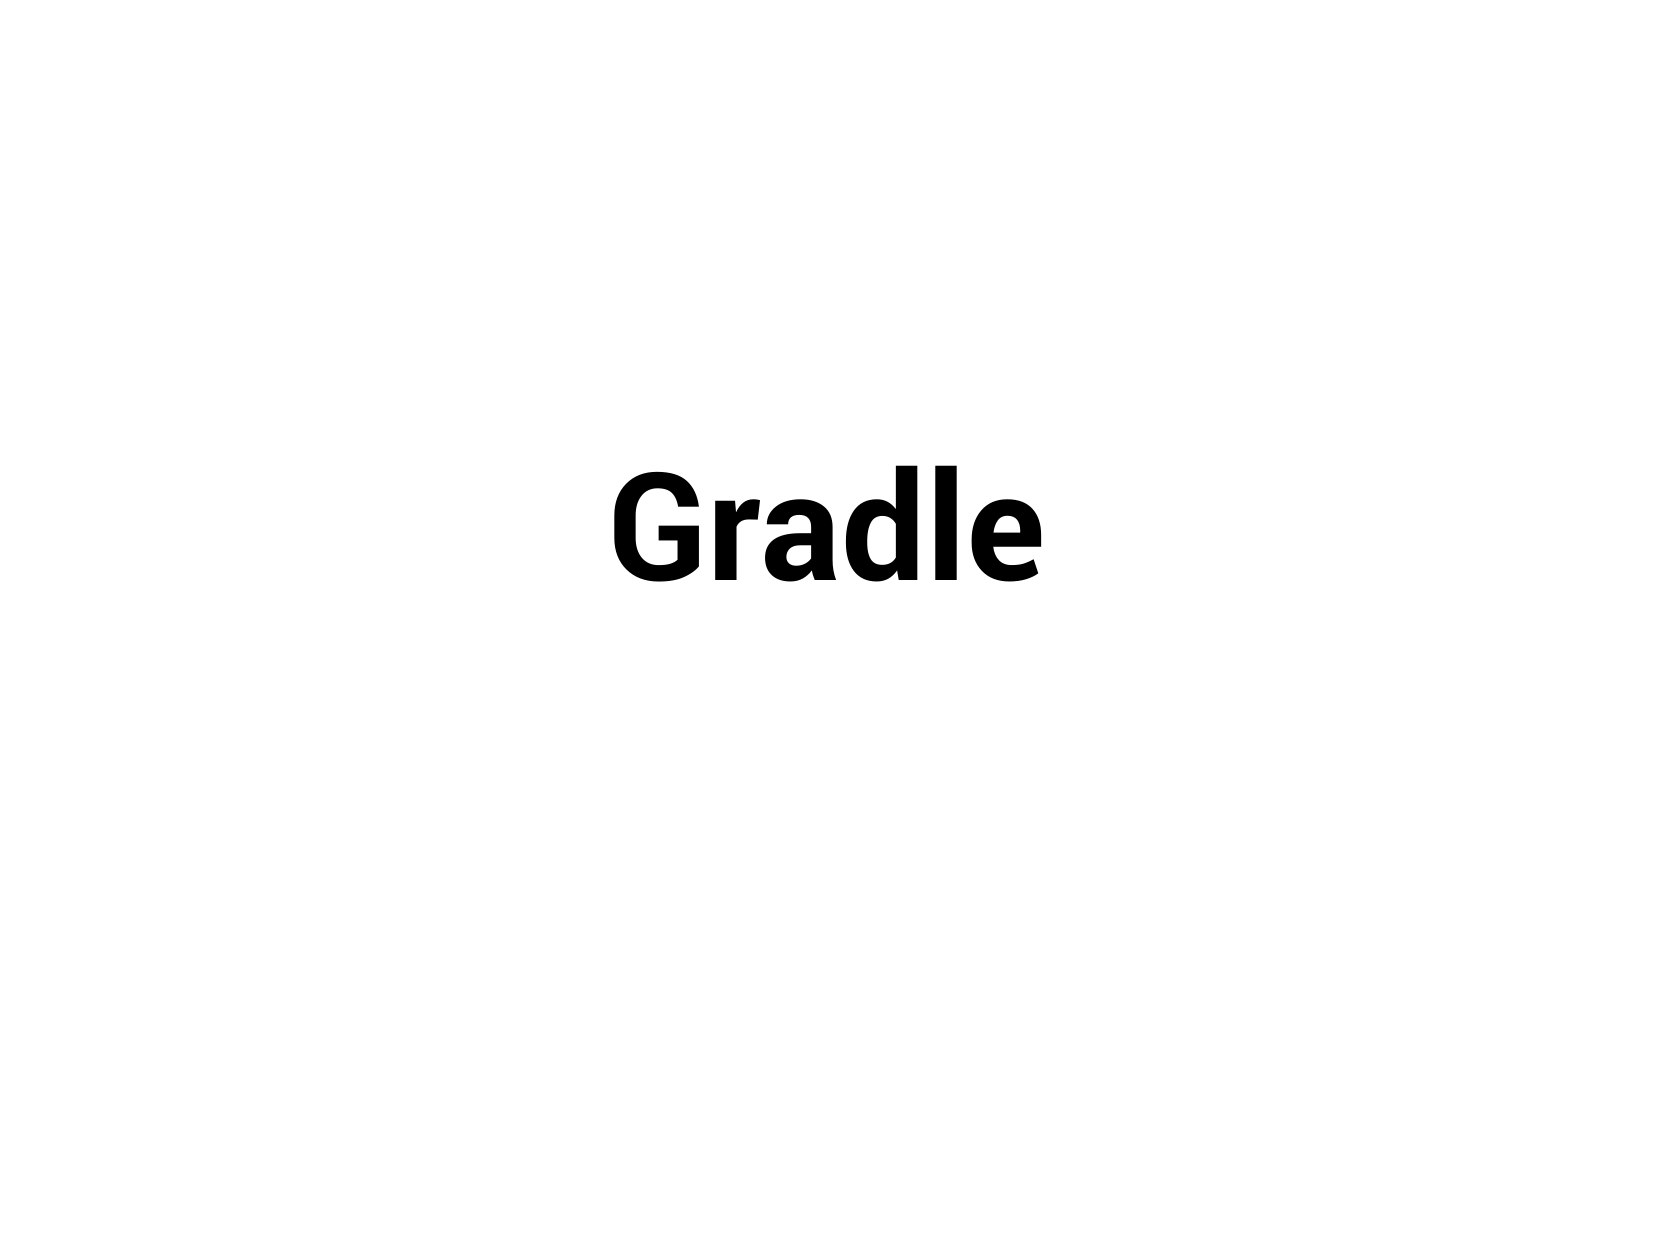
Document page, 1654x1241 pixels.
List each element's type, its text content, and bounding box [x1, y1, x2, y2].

subtitle Gradle [82, 49, 1571, 1010]
